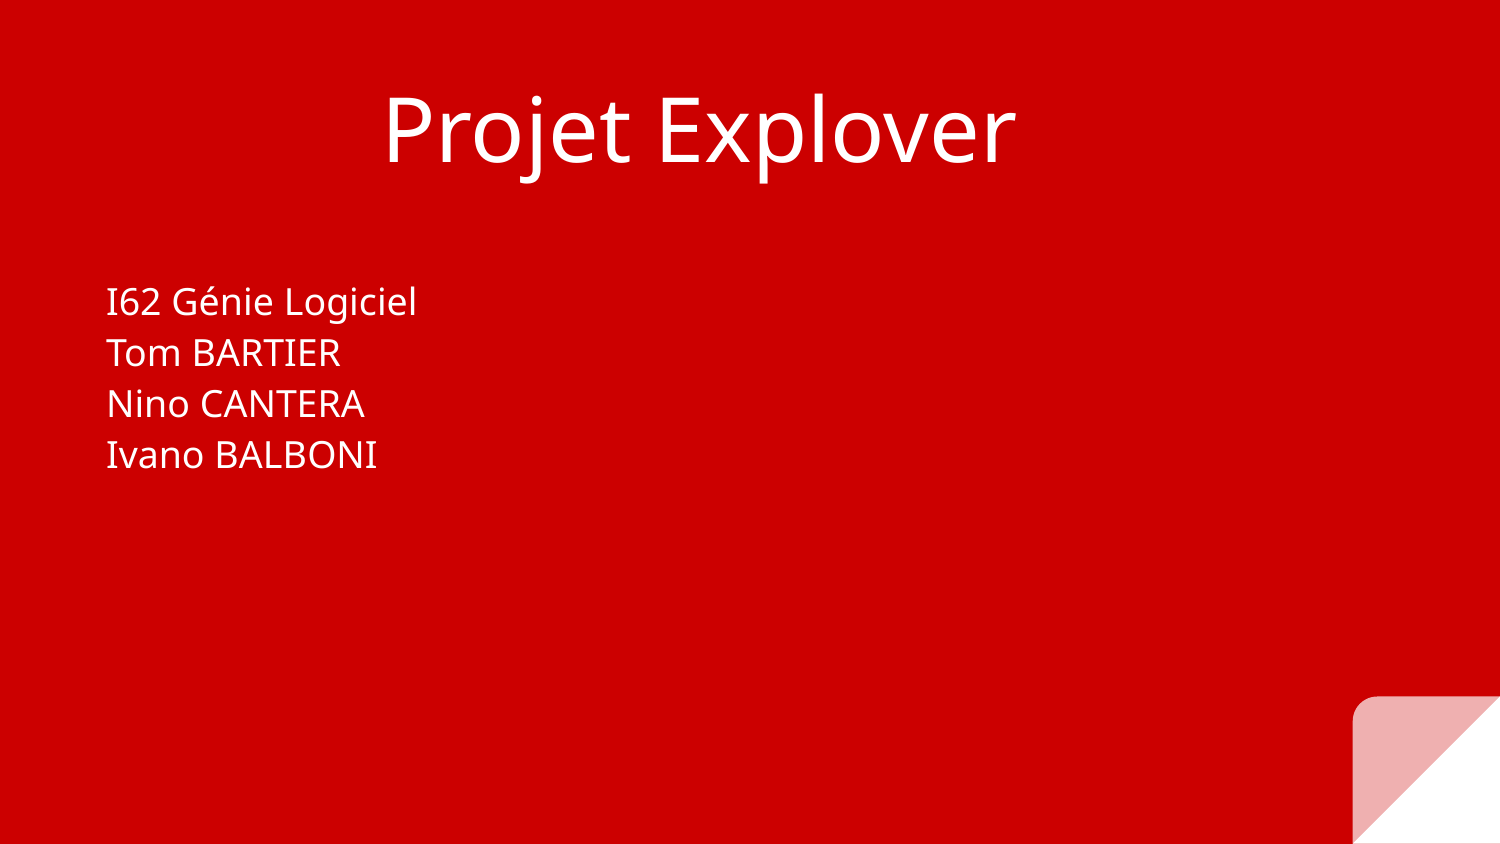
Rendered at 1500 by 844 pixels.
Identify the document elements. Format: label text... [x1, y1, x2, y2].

title Projet Explover [365, 50, 1500, 204]
subtitle I62 Génie Logiciel Tom BARTIER Nino CANTERA Ivano BALBONI [91, 260, 788, 497]
